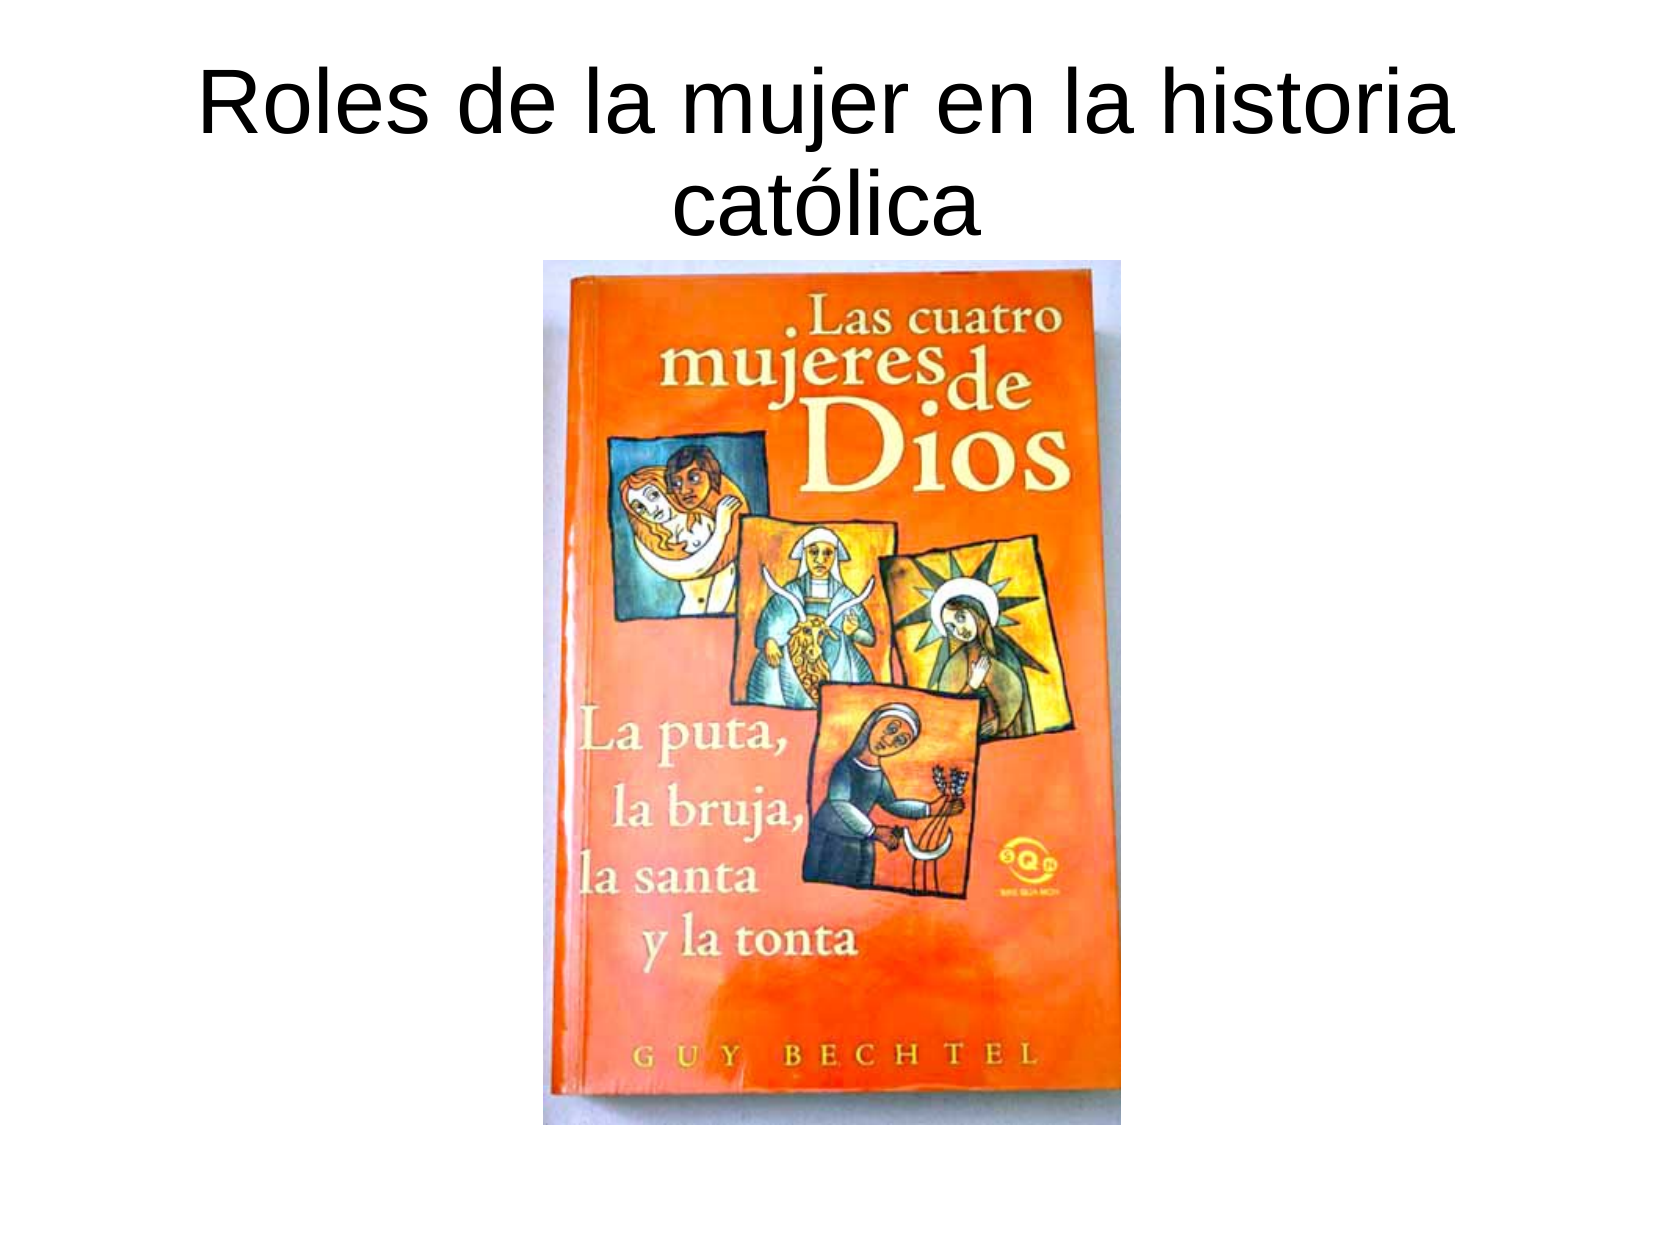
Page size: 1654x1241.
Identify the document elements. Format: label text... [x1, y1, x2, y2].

picture [543, 260, 1121, 1126]
title Roles de la mujer en la historia católica [82, 49, 1571, 257]
